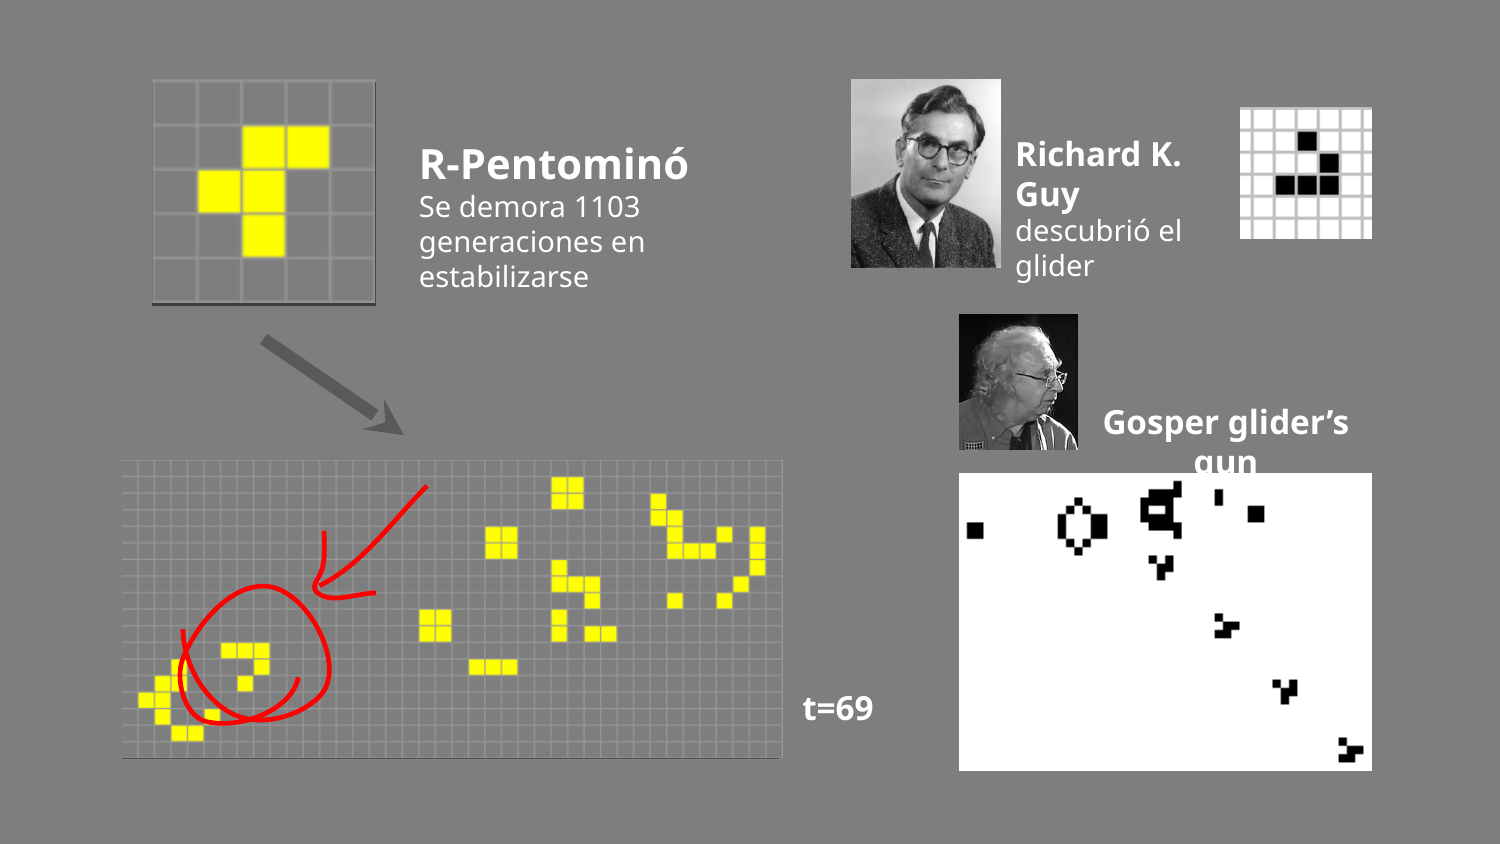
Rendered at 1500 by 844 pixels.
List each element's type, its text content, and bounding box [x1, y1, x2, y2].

picture [851, 79, 1001, 268]
picture [959, 473, 1372, 771]
picture [959, 314, 1078, 450]
text_box R-Pentominó Se demora 1103 generaciones en estabilizarse [403, 122, 783, 308]
text_box t=69 [783, 672, 900, 743]
text_box Gosper glider’s gun [1066, 386, 1386, 497]
picture [1240, 107, 1372, 239]
picture [122, 460, 783, 758]
picture [152, 79, 376, 303]
text_box Richard K. Guy descubrió el glider [1000, 117, 1260, 298]
